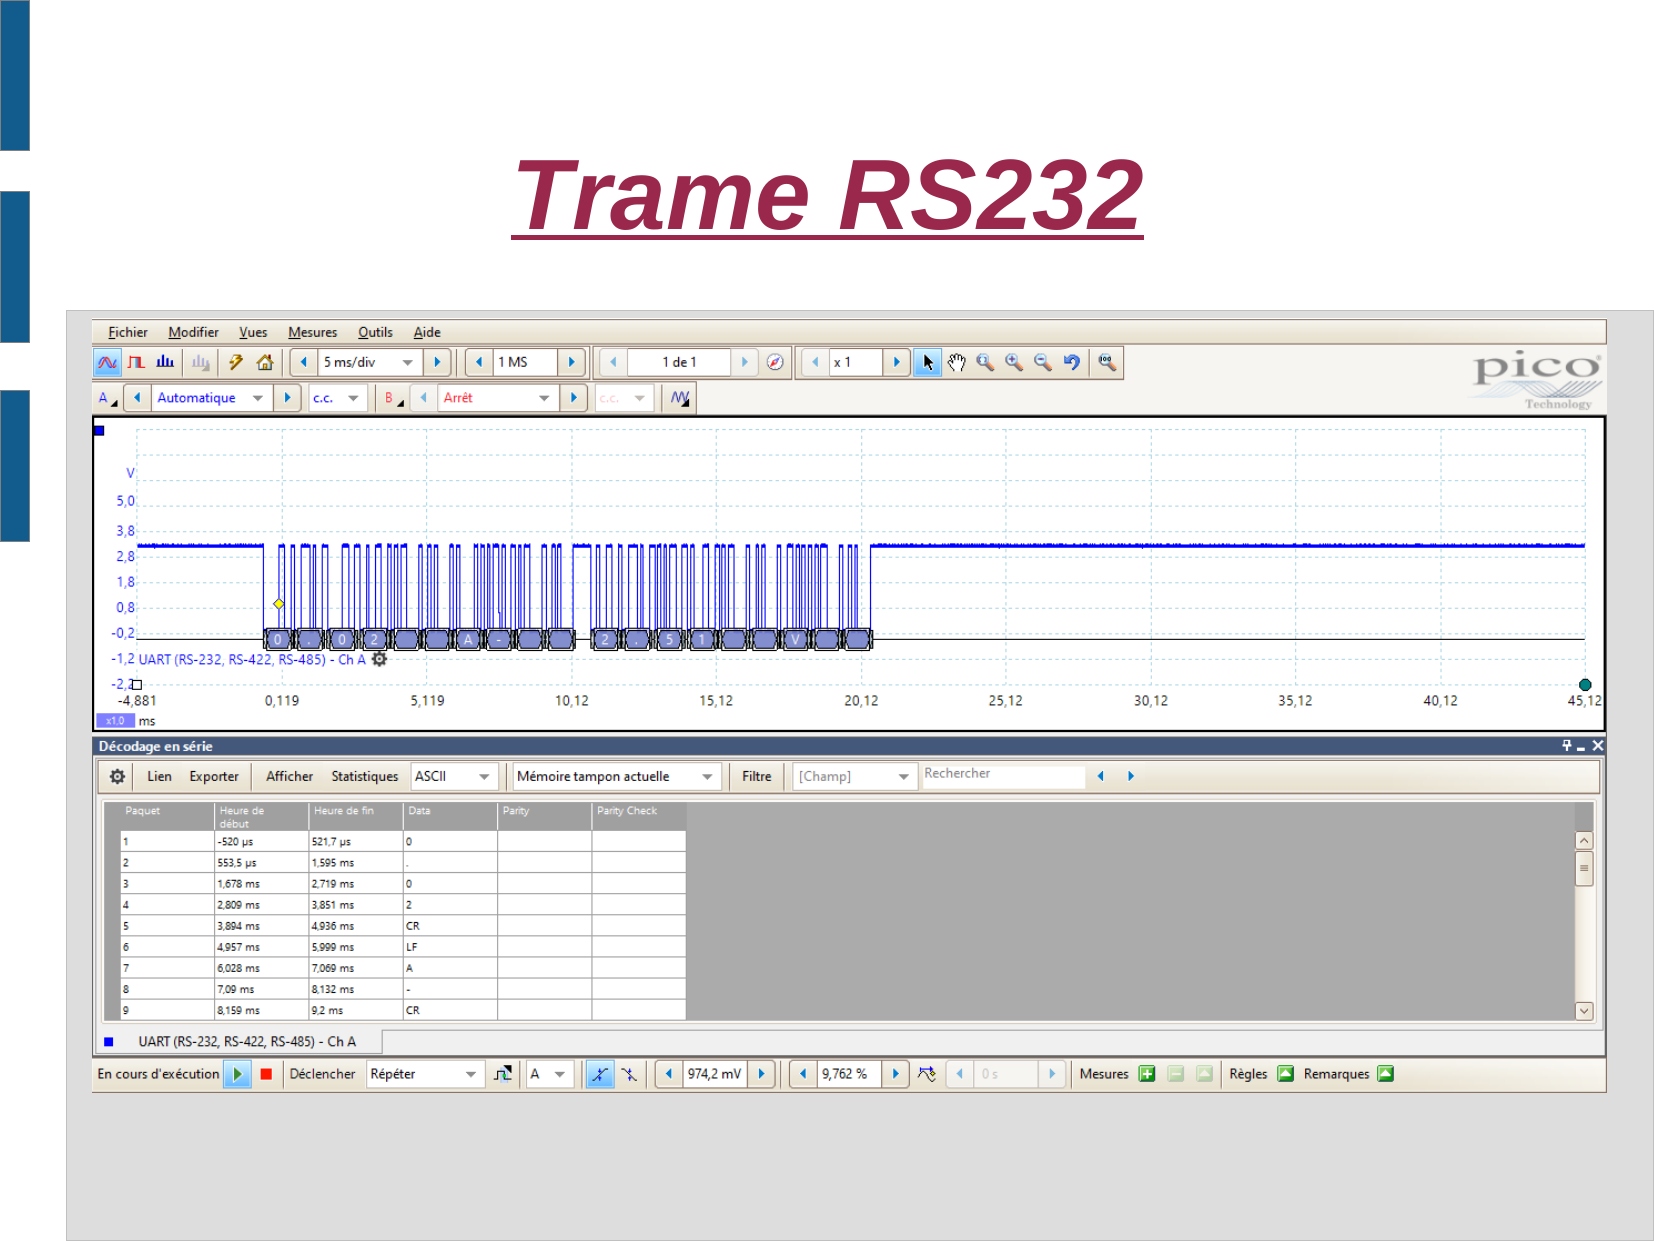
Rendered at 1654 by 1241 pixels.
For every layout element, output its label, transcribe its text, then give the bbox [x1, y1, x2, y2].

title Trame RS232 [121, 91, 1534, 299]
picture [92, 318, 1607, 1094]
